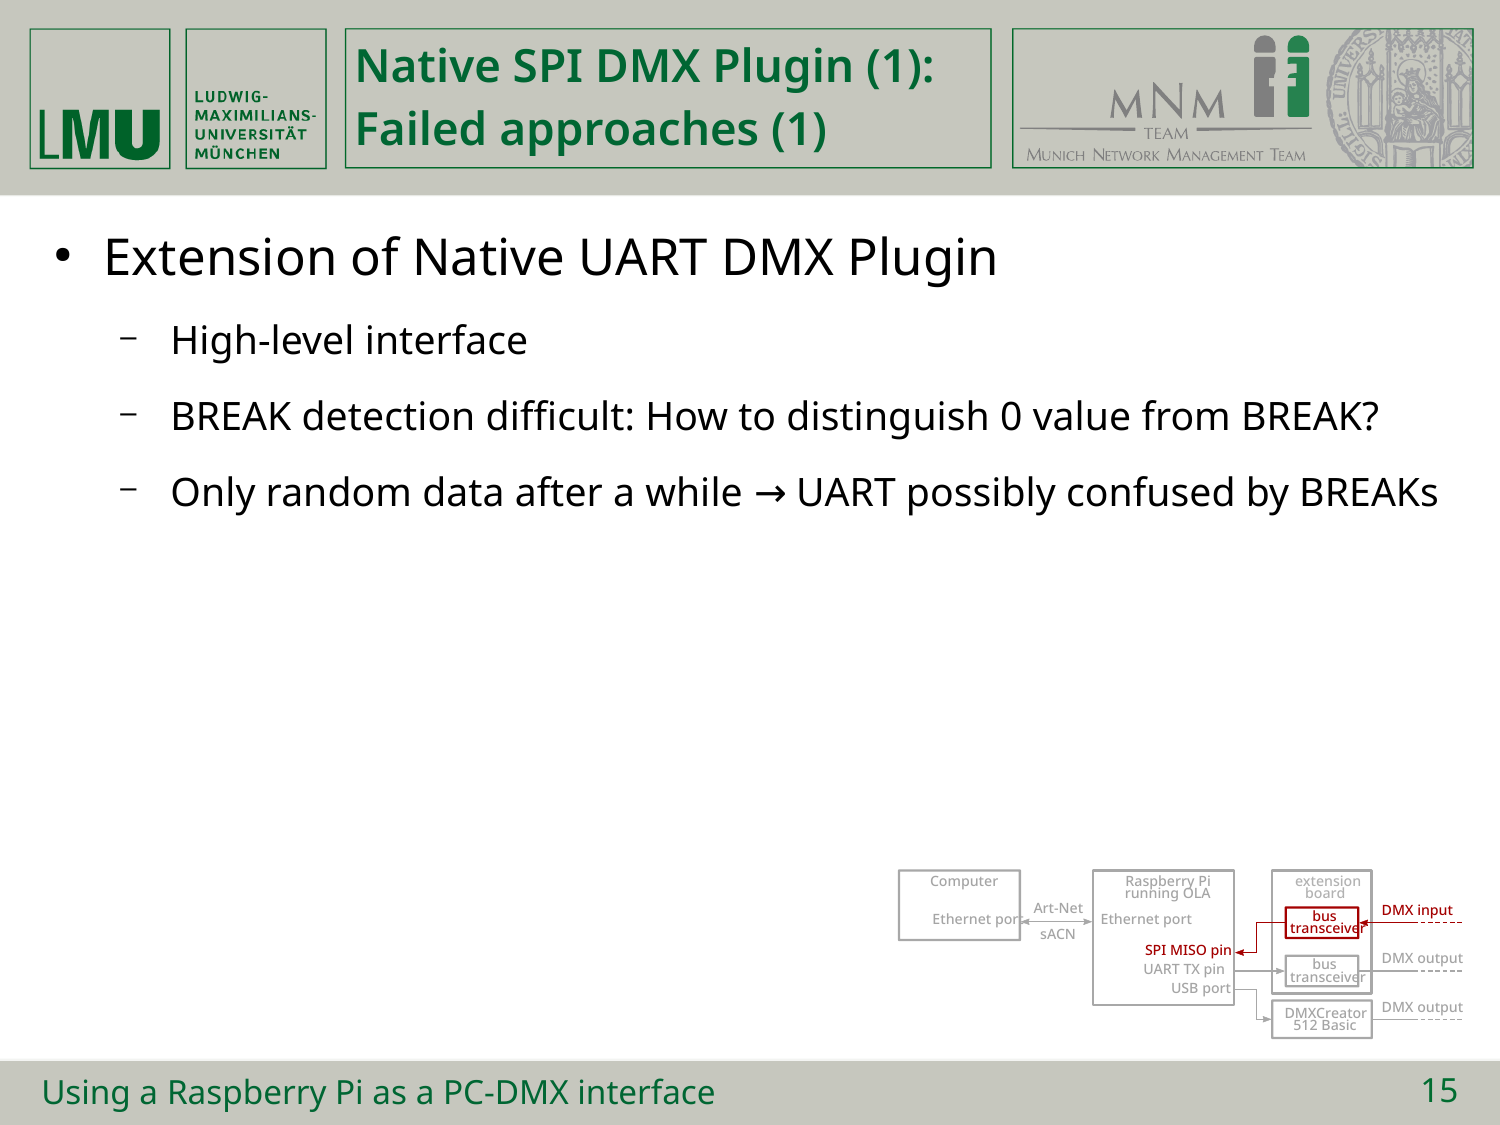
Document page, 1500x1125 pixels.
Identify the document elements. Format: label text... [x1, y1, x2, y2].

picture [897, 869, 1465, 1040]
title Native SPI DMX Plugin (1): Failed approaches (1) [342, 29, 993, 171]
picture [0, 1059, 1500, 1125]
list Extension of Native UART DMX Plugin High-level interface BREAK detection difficult: How to distinguish 0 value from BREAK? Only random data after a while → UART possibly confused by BREAKs [37, 221, 1459, 605]
picture [0, 0, 1500, 196]
